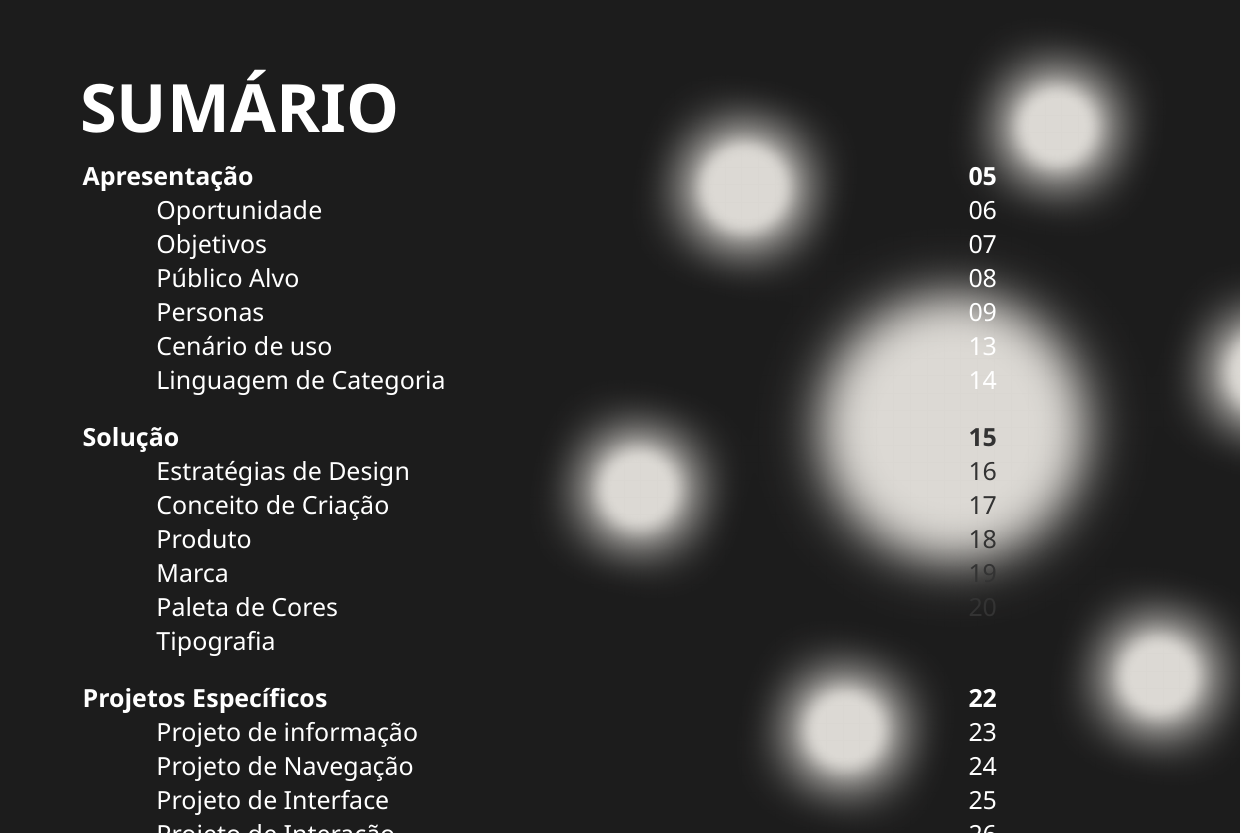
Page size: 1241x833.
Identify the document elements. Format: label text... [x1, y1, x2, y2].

picture [523, 11, 1241, 833]
title SUMÁRIO [80, 26, 1156, 188]
subtitle Apresentação 05 Oportunidade 06 Objetivos 07 Público Alvo 08 Personas 09 Cenário de uso 13 Linguagem de Categoria 14 Solução 15 Estratégias de Design 16 Conceito de Criação 17 Produto 18 Marca 19 Paleta de Cores 20 Tipografia 21 Projetos Específicos 22 Projeto de informação 23 Projeto de Navegação 24 Projeto de Interface 25 Projeto de Interação 26 Materiais e Tecnologias 27 Plano de divulgação 29 [82, 188, 1134, 790]
